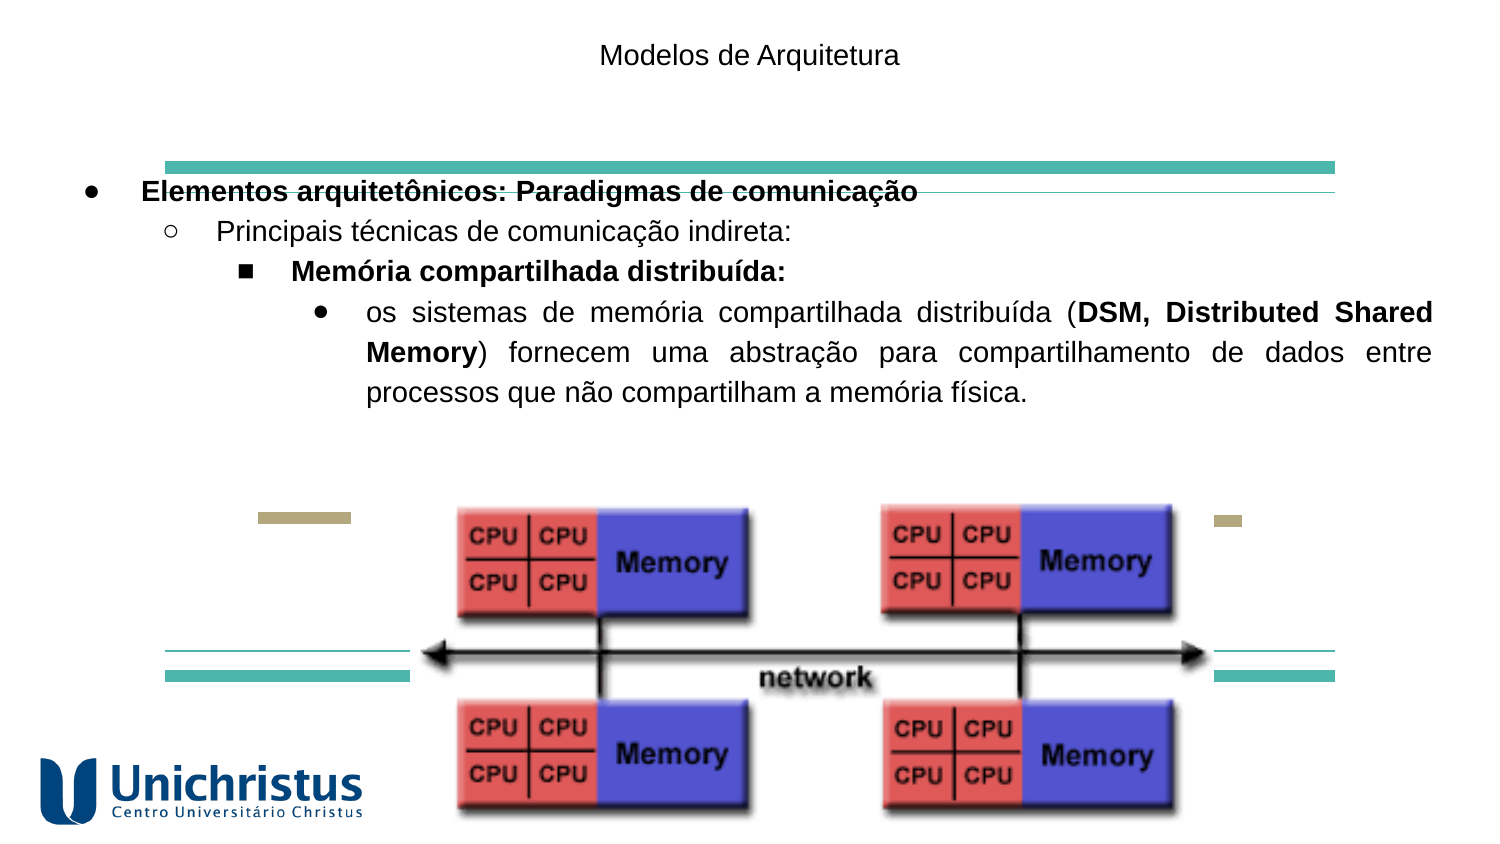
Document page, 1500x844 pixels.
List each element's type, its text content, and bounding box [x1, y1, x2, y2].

title Modelos de Arquitetura [51, 20, 1449, 137]
picture [35, 754, 367, 827]
picture [410, 500, 1214, 826]
list Elementos arquitetônicos: Paradigmas de comunicação Principais técnicas de comunicação indireta: Memória compartilhada distribuída: os sistemas de memória compartilhada distribuída (DSM, Distributed Shared Memory) fornecem uma abstração para compartilhamento de dados entre processos que não compartilham a memória física. [51, 152, 1449, 750]
